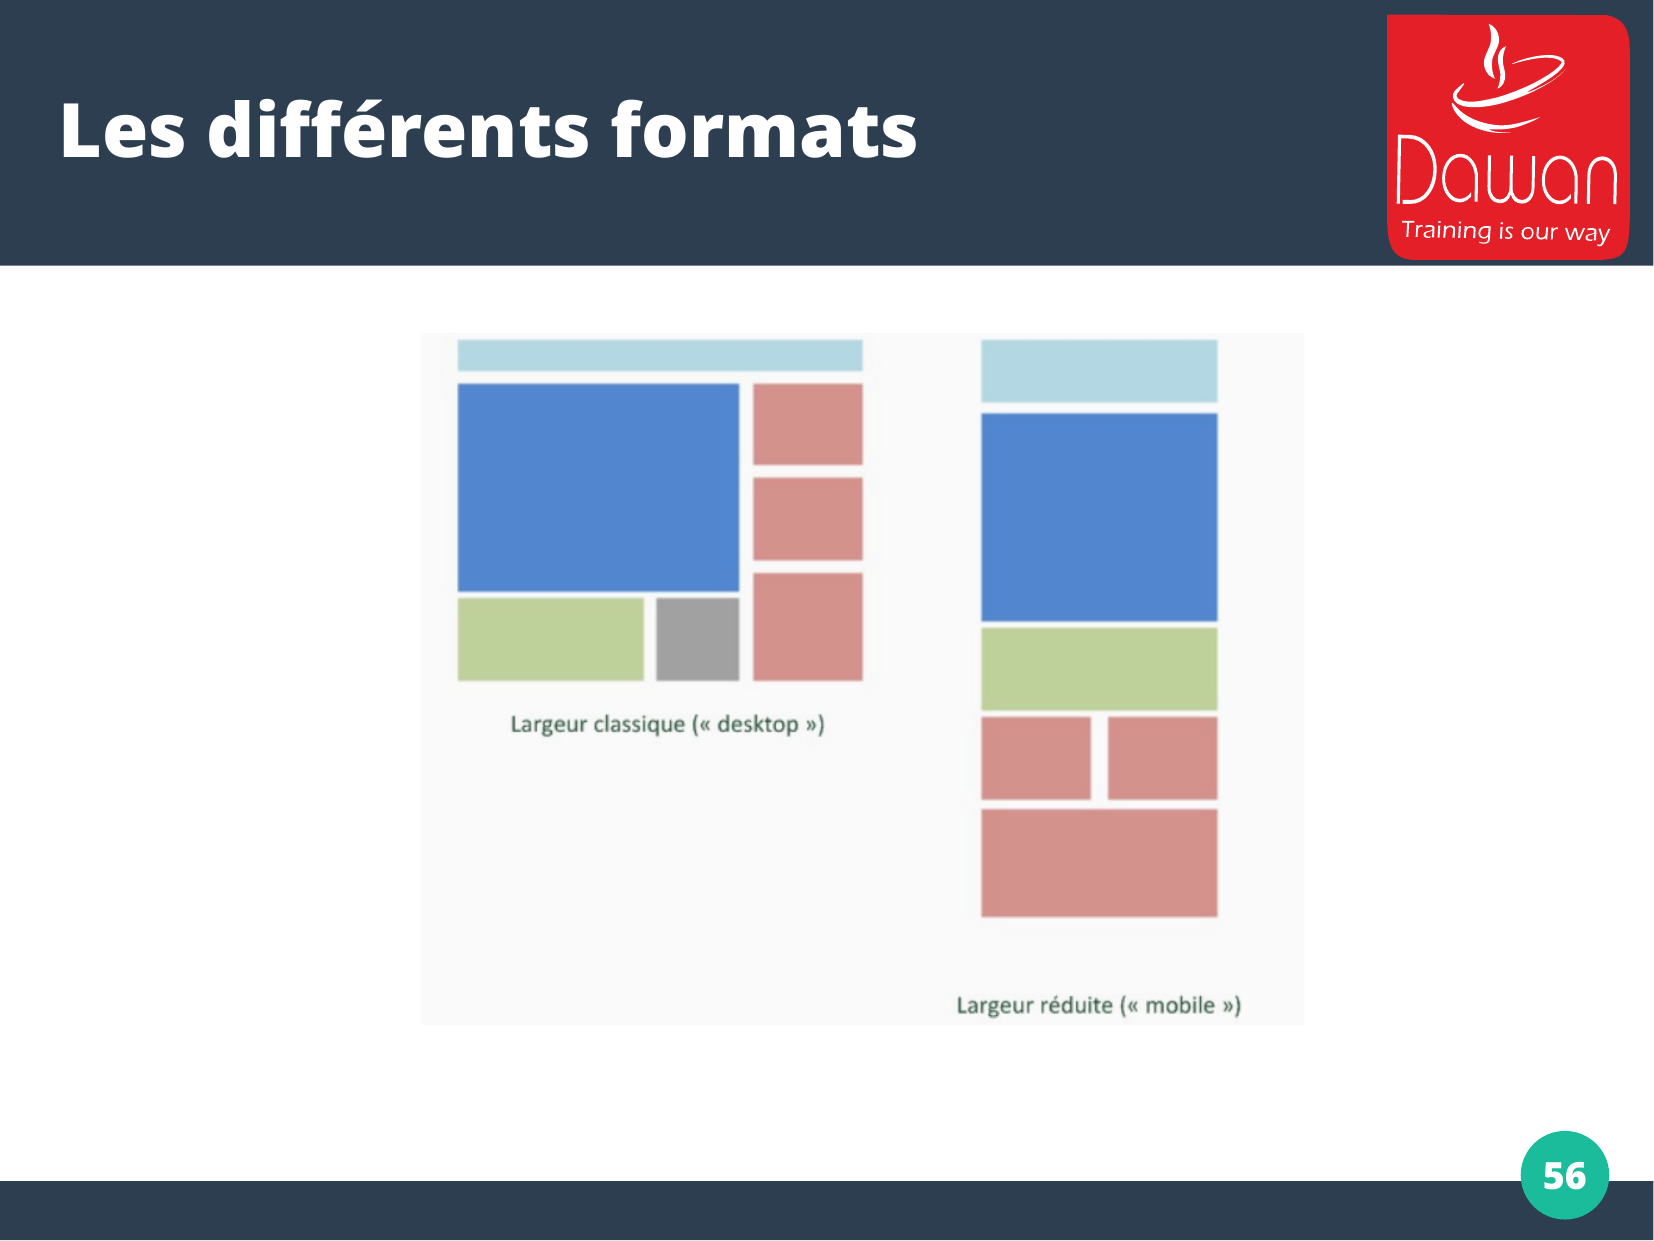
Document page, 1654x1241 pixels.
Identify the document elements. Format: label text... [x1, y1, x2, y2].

picture [1387, 14, 1630, 260]
picture [421, 333, 1305, 1025]
title Les différents formats [59, 49, 1387, 207]
